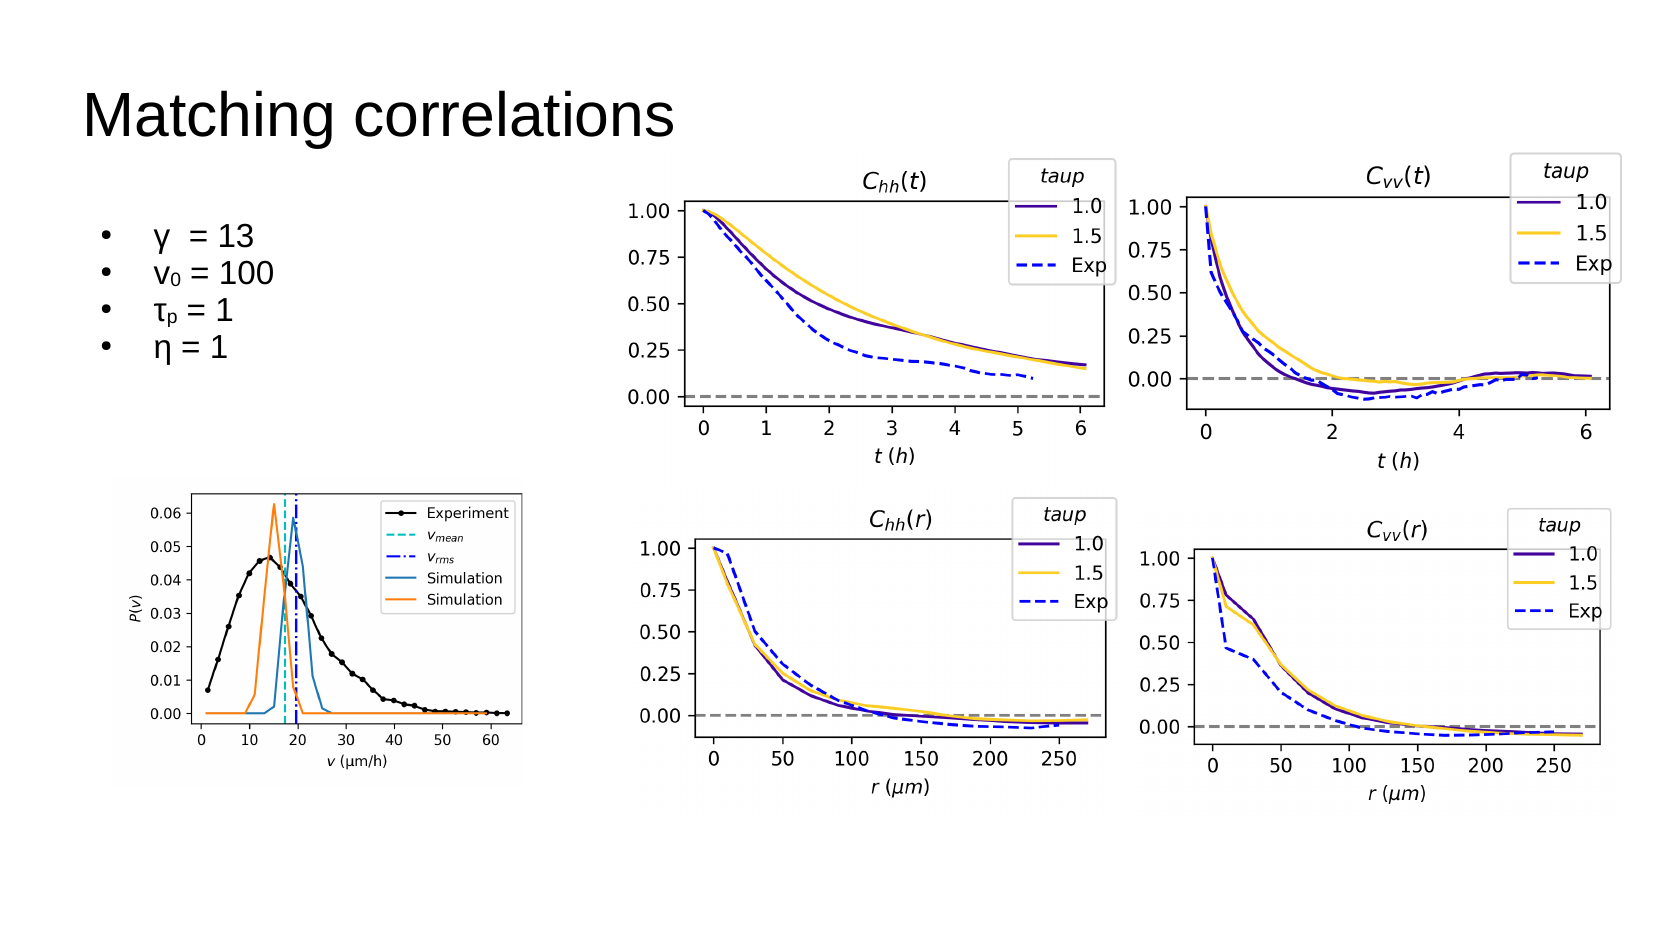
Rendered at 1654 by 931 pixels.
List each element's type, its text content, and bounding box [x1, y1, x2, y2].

list γ = 13 v0 = 100 τp = 1 η = 1 [82, 217, 601, 751]
picture [112, 478, 523, 788]
picture [618, 143, 1631, 819]
picture [1130, 499, 1620, 826]
title Matching correlations [82, 37, 1538, 193]
